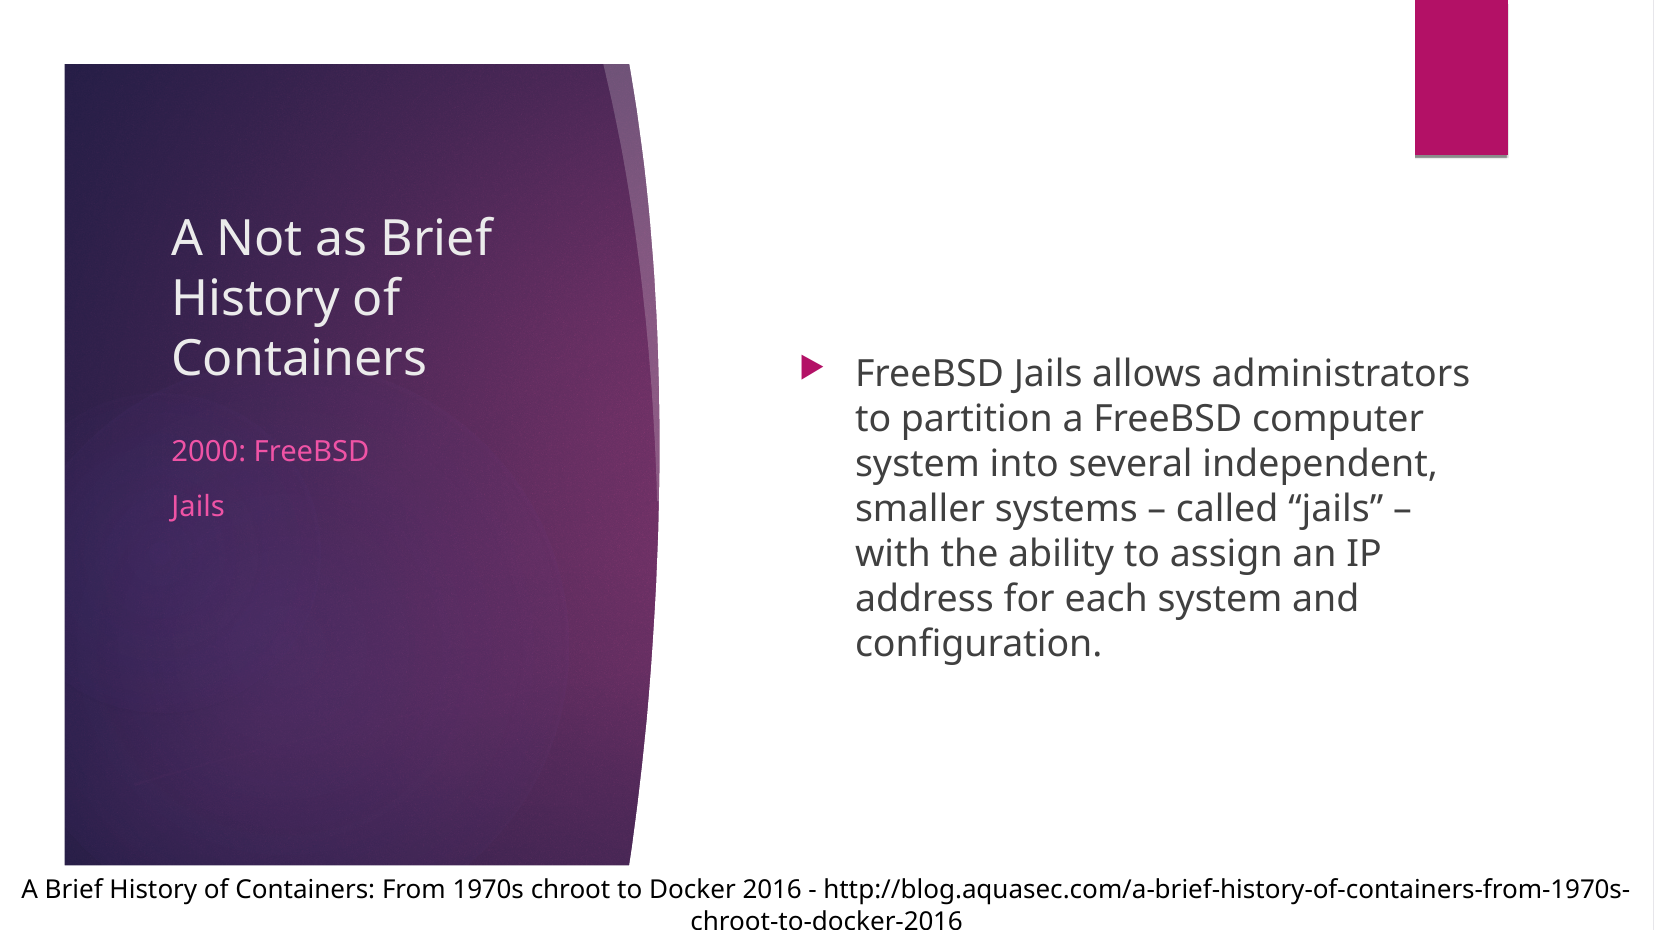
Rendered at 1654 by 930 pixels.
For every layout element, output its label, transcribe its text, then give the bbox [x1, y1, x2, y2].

list FreeBSD Jails allows administrators to partition a FreeBSD computer system into several independent, smaller systems – called “jails” – with the ability to assign an IP address for each system and configuration. [783, 196, 1488, 817]
list 2000: FreeBSD Jails [156, 424, 536, 817]
title A Not as Brief History of Containers [156, 175, 536, 393]
picture [65, 64, 658, 865]
text_box A Brief History of Containers: From 1970s chroot to Docker 2016 - http://blog.aquasec.com/a-brief-history-of-containers-from-1970s-chroot-to-docker-2016 [0, 865, 1653, 930]
